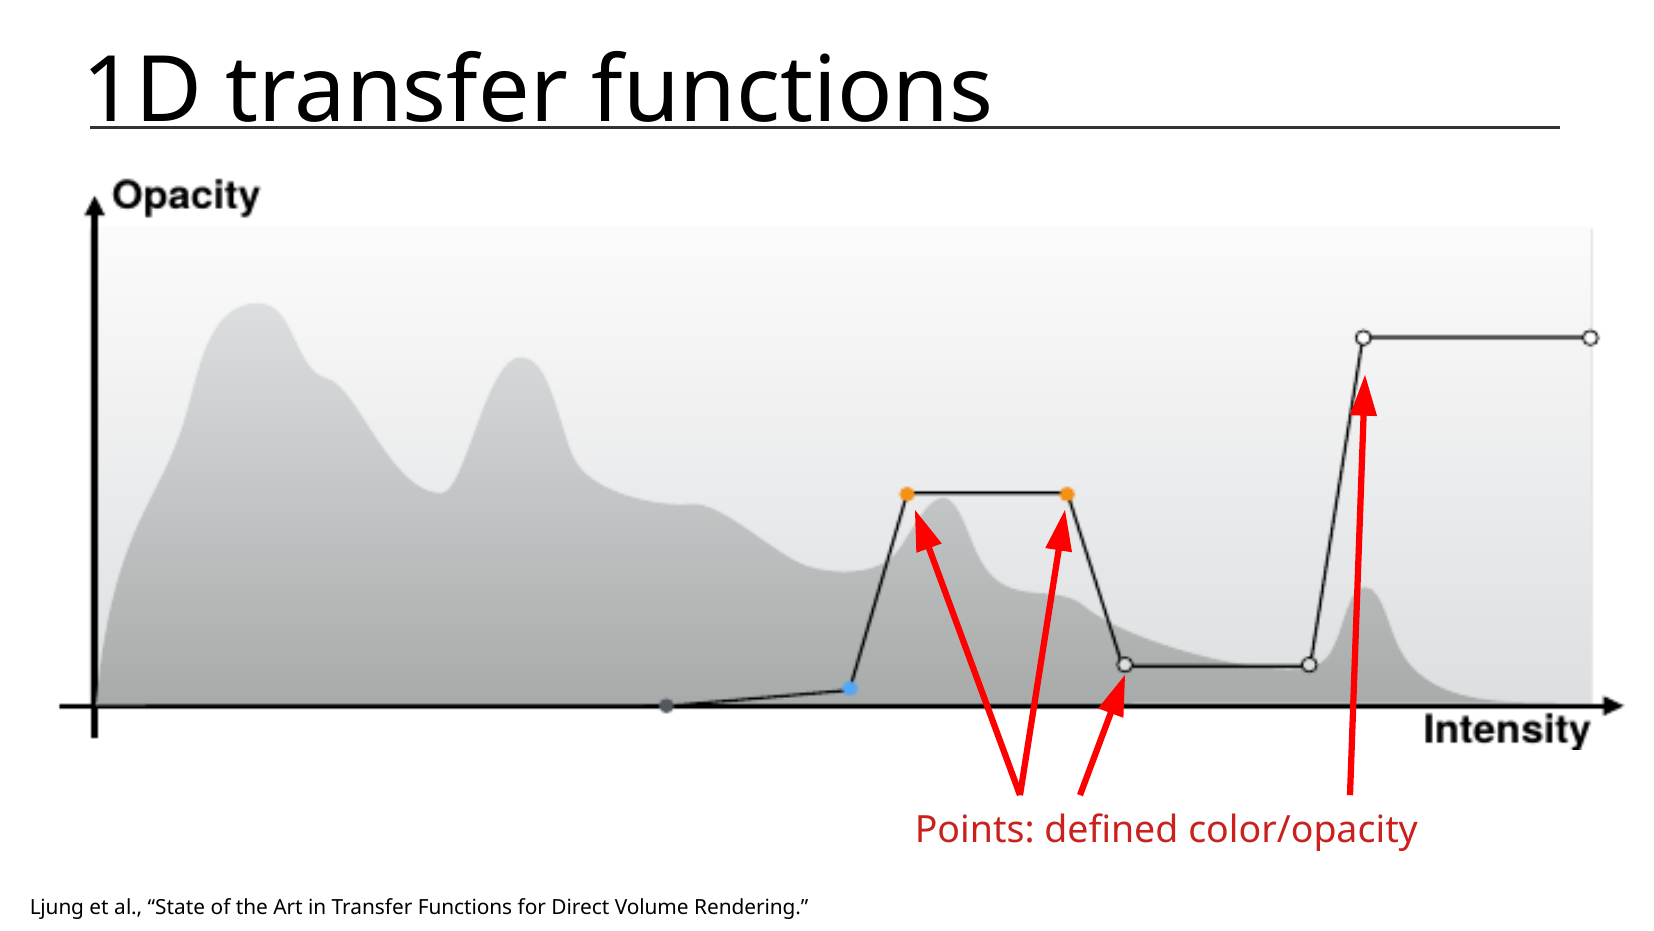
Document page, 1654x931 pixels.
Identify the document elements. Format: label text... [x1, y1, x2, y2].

text_box Ljung et al., “State of the Art in Transfer Functions for Direct Volume Rendering.” [15, 885, 848, 925]
picture [42, 166, 1632, 751]
text_box Points: defined color/opacity [900, 795, 1451, 856]
title 1D transfer functions [82, 32, 1571, 140]
